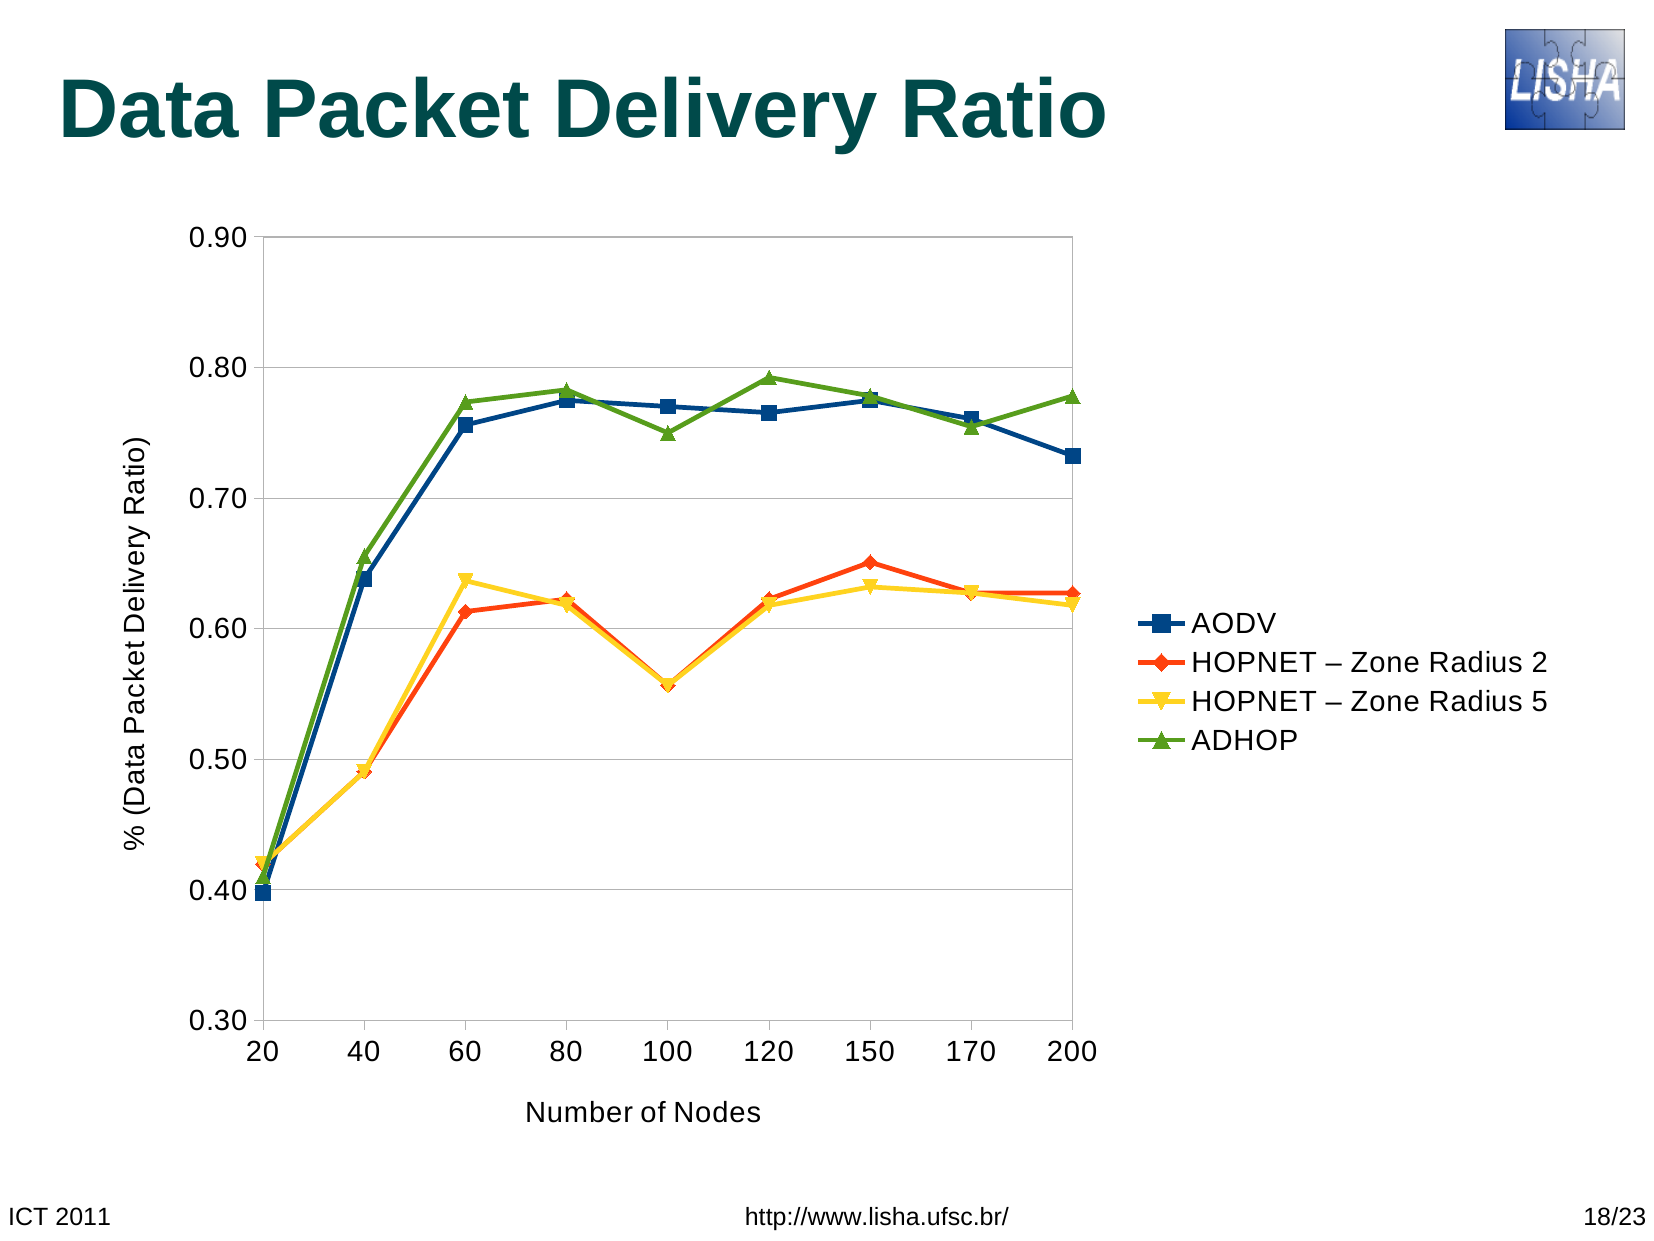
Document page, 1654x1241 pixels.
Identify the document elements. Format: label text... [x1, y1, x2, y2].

title Data Packet Delivery Ratio [58, 11, 1595, 219]
chart [82, 201, 1572, 1163]
picture [1595, 29, 1625, 130]
